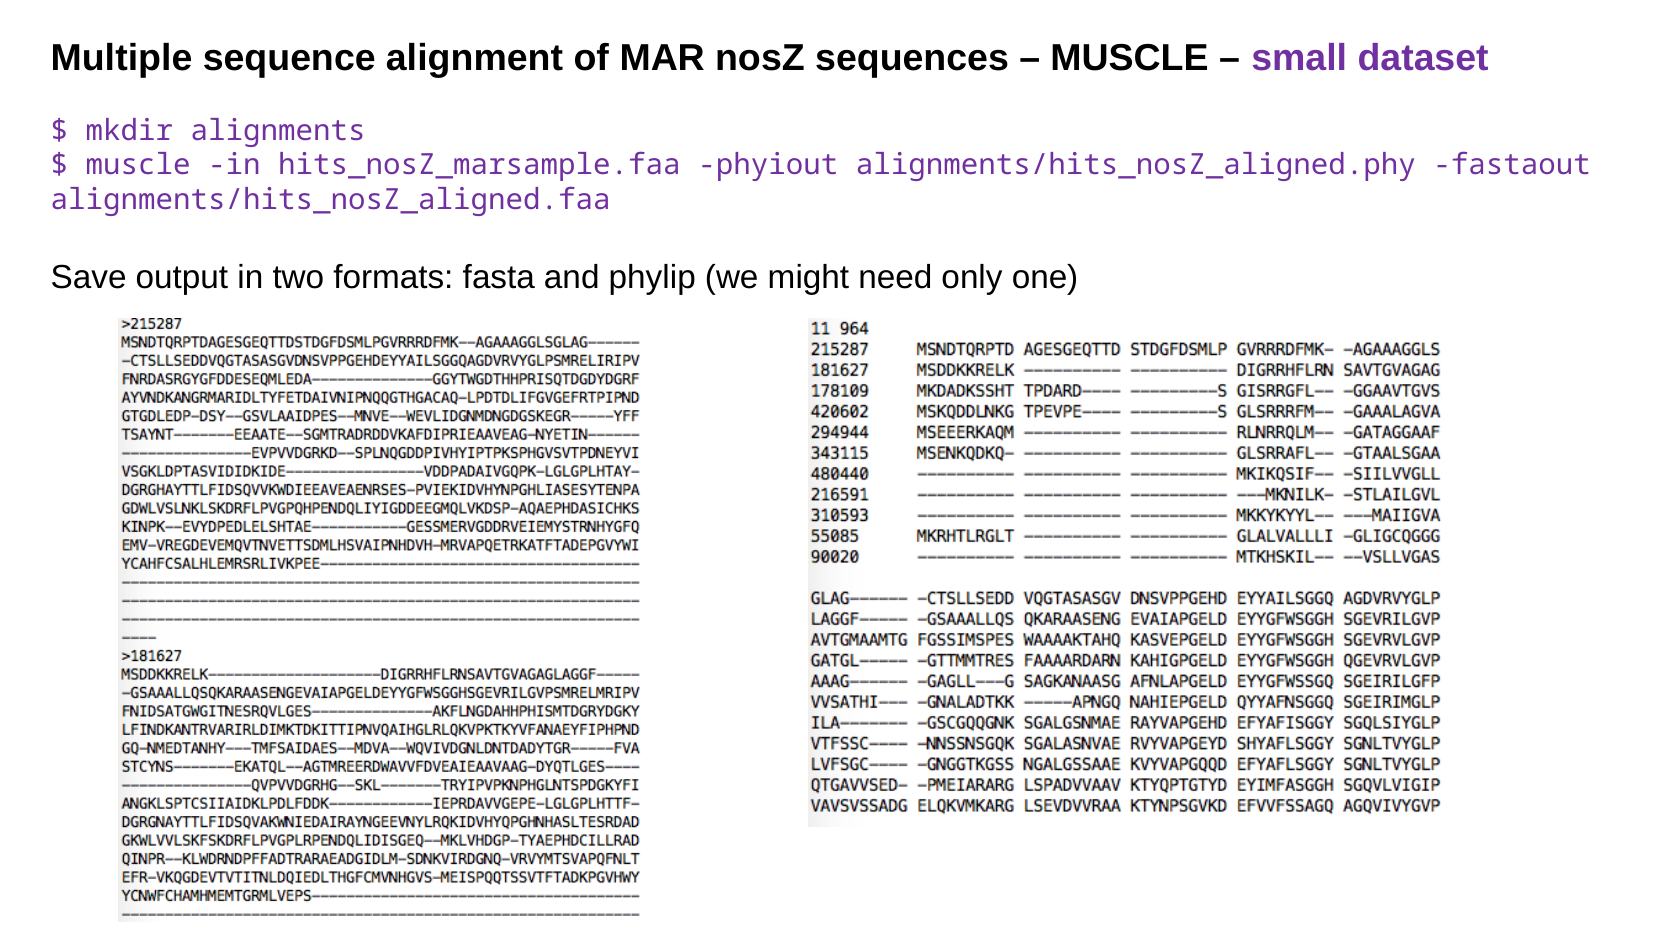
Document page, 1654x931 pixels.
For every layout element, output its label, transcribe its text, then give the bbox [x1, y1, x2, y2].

text_box $ mkdir alignments $ muscle -in hits_nosZ_marsample.faa -phyiout alignments/hits_nosZ_aligned.phy -fastaout alignments/hits_nosZ_aligned.faa [36, 103, 1624, 223]
picture [808, 318, 1454, 827]
text_box Multiple sequence alignment of MAR nosZ sequences – MUSCLE – small dataset [35, 25, 1564, 86]
picture [118, 318, 653, 922]
text_box Save output in two formats: fasta and phylip (we might need only one) [35, 247, 1280, 303]
